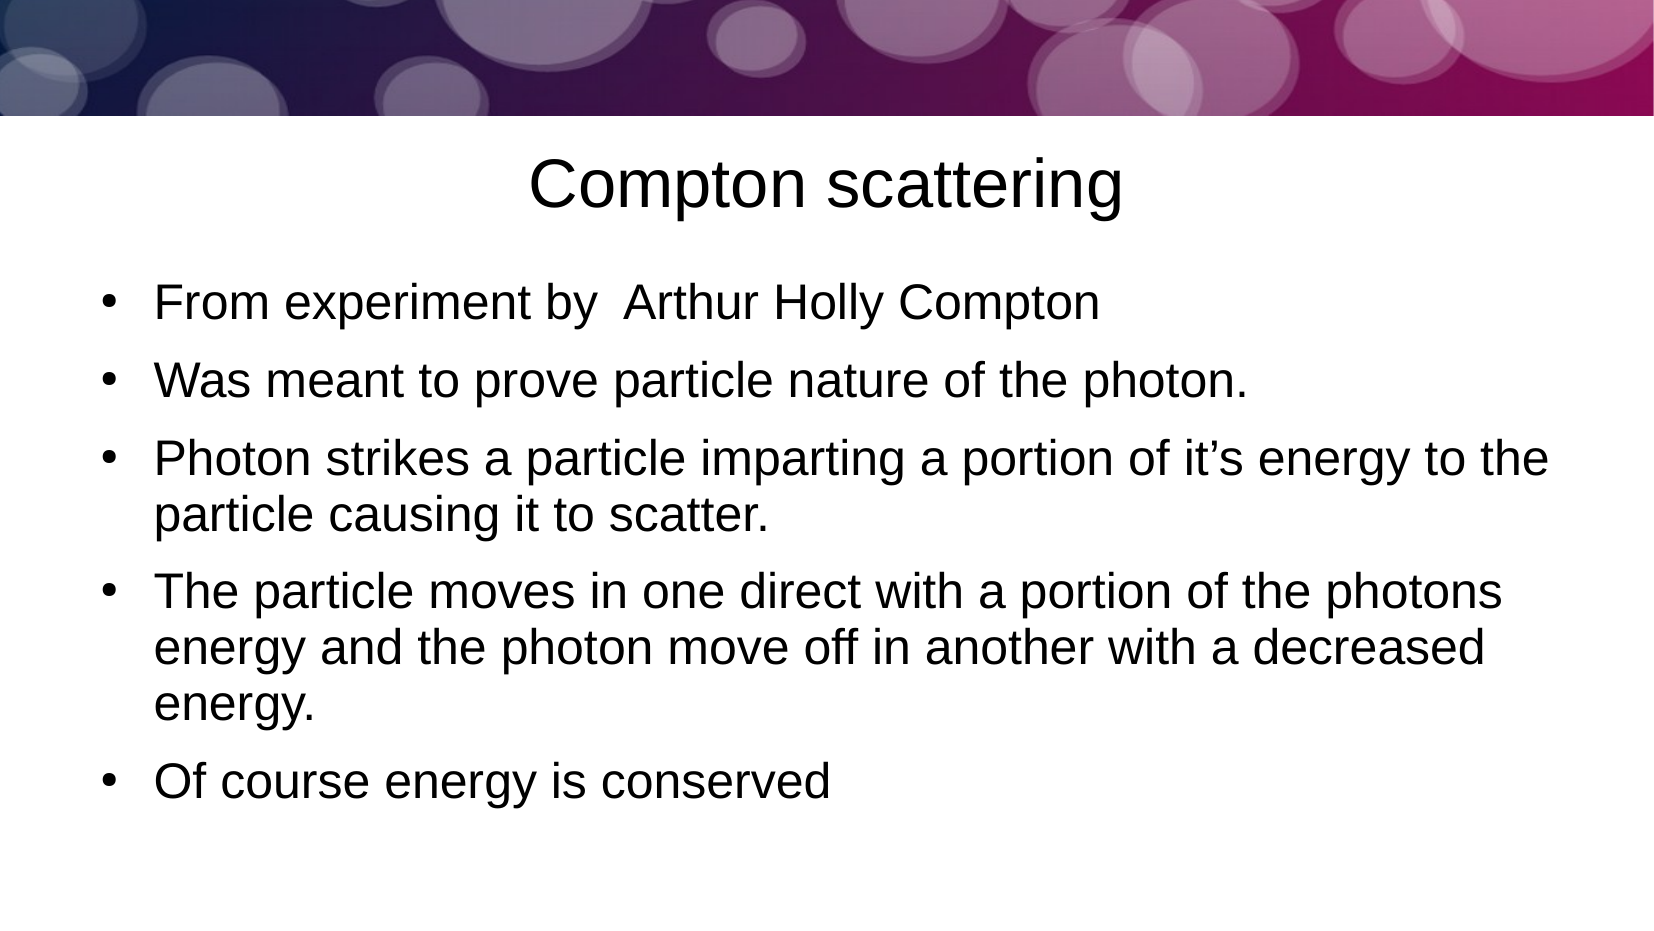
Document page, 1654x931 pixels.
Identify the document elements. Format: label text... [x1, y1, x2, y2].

title Compton scattering [82, 119, 1571, 249]
list From experiment by Arthur Holly Compton Was meant to prove particle nature of the photon. Photon strikes a particle imparting a portion of it’s energy to the particle causing it to scatter. The particle moves in one direct with a portion of the photons energy and the photon move off in another with a decreased energy. Of course energy is conserved [82, 274, 1571, 815]
picture [0, 0, 1654, 116]
